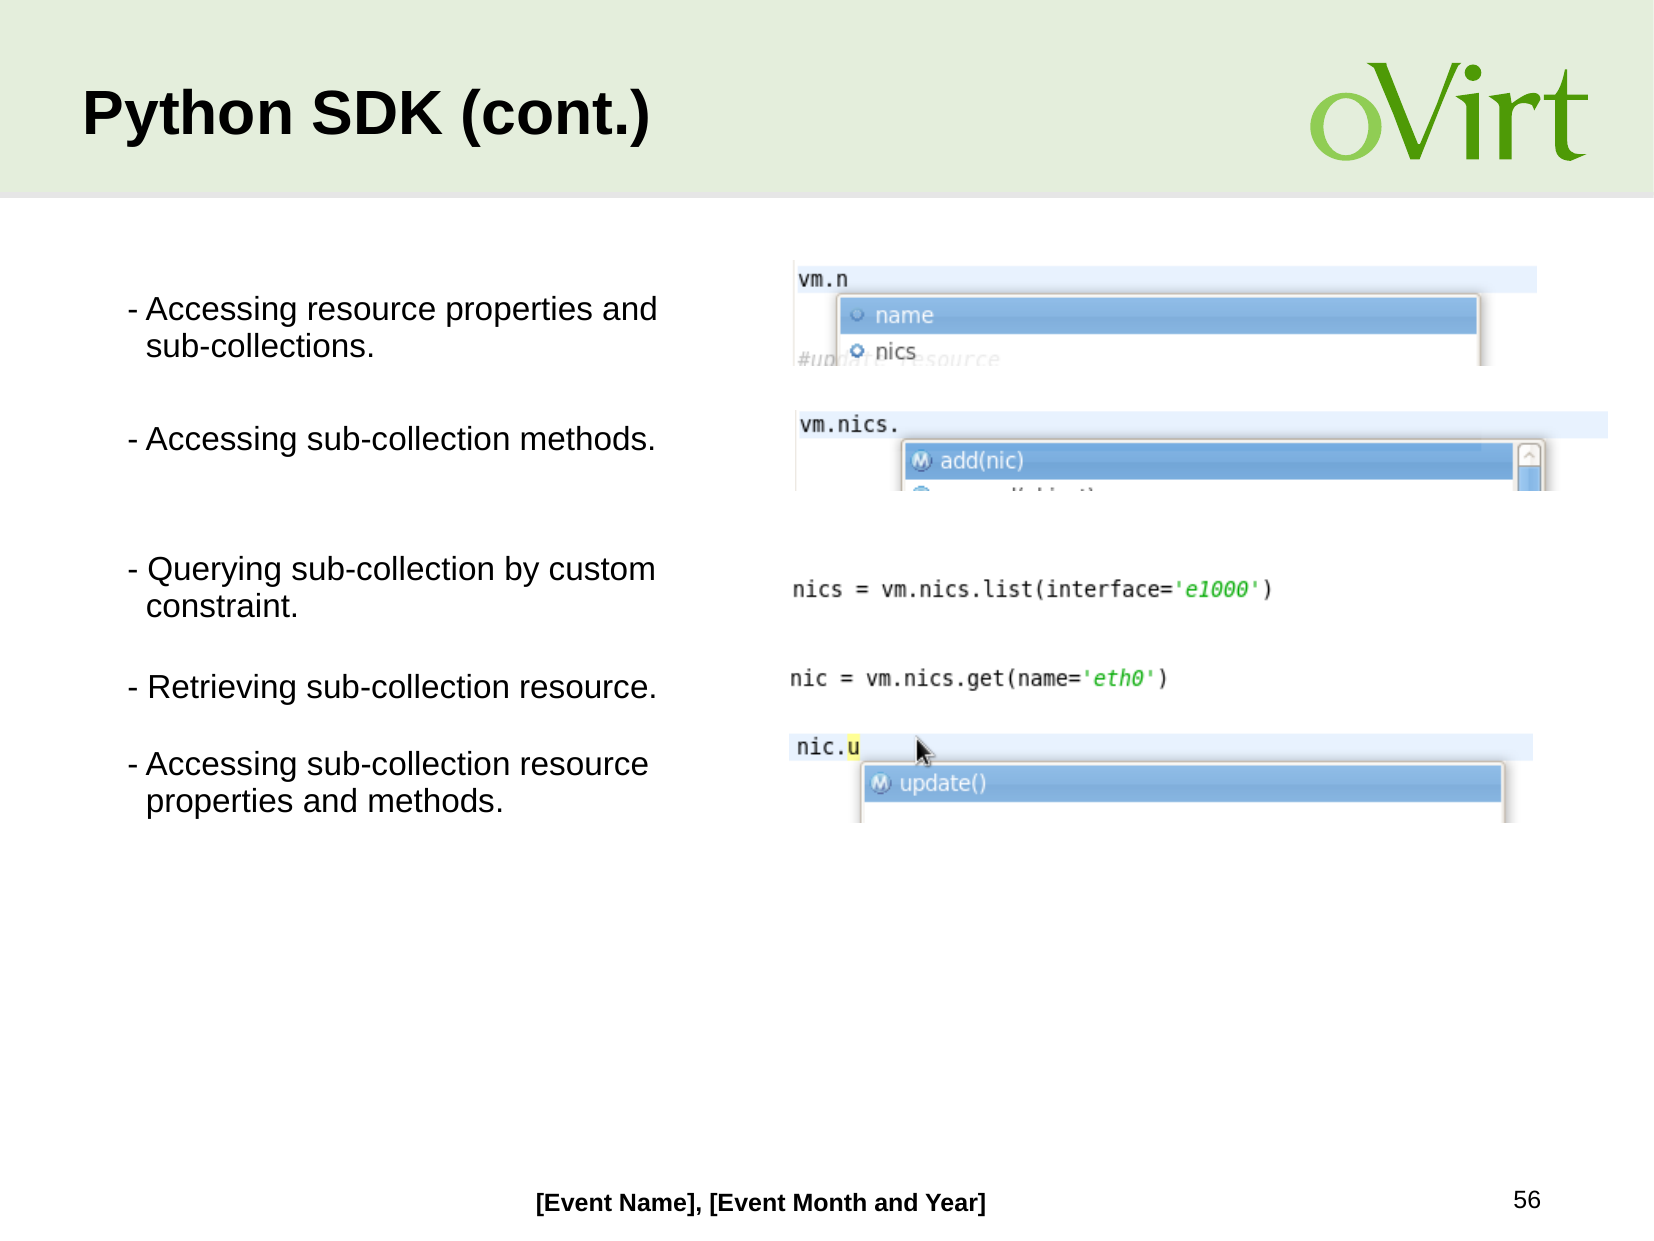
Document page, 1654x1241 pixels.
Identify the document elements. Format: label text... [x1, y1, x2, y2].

text_box - Accessing sub-collection methods. [112, 413, 713, 466]
title Python SDK (cont.) [82, 37, 1571, 188]
text_box - Retrieving sub-collection resource. [112, 661, 713, 714]
text_box - Querying sub-collection by custom constraint. [112, 543, 676, 633]
picture [760, 637, 1533, 823]
text_box - Accessing resource properties and sub-collections. [112, 283, 713, 373]
picture [787, 260, 1537, 367]
text_box - Accessing sub-collection resource properties and methods. [112, 738, 713, 828]
picture [788, 559, 1276, 618]
picture [795, 410, 1608, 491]
